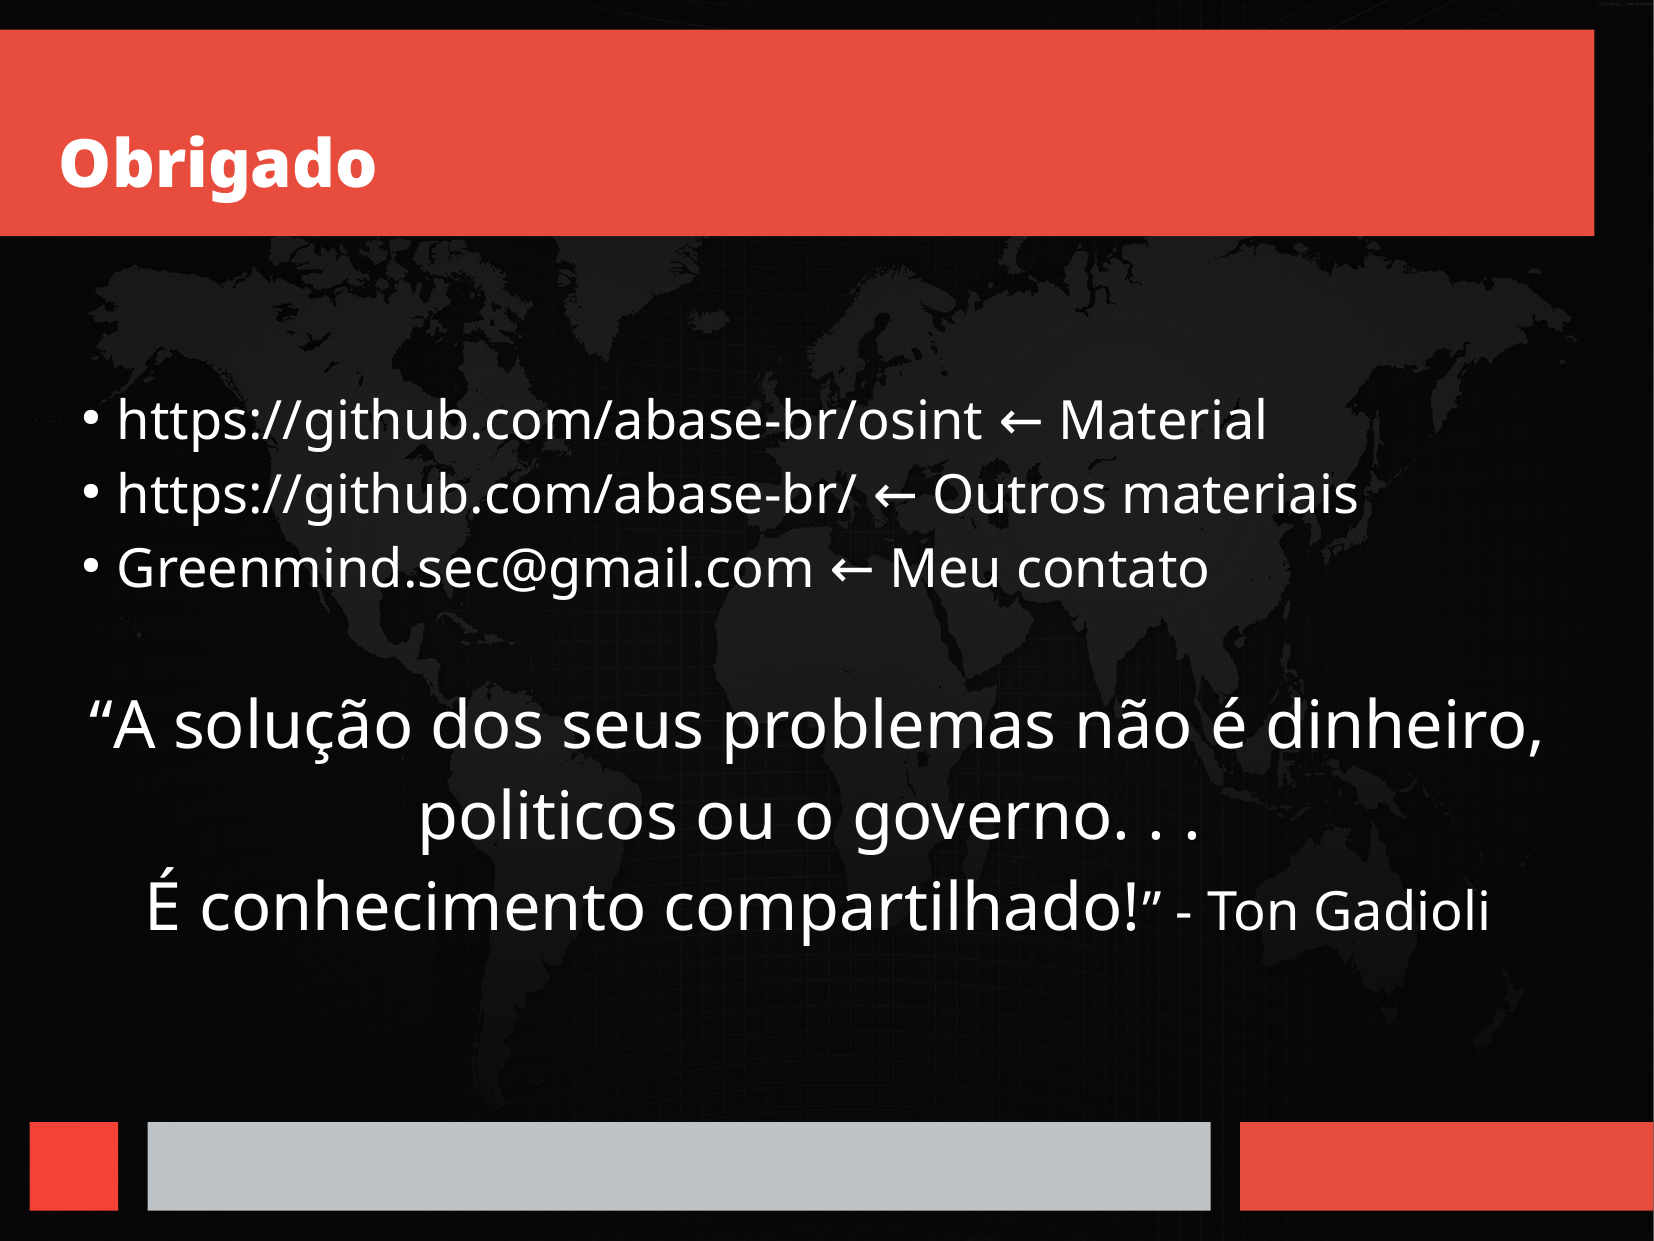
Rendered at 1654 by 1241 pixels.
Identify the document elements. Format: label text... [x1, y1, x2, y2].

title Obrigado [59, 59, 1595, 207]
picture [0, 0, 1654, 1241]
text_box https://github.com/abase-br/osint ← Material https://github.com/abase-br/ ← Outros materiais Greenmind.sec@gmail.com ← Meu contato “A solução dos seus problemas não é dinheiro, politicos ou o governo. . . É conhecimento compartilhado!” - Ton Gadioli [66, 374, 1571, 875]
